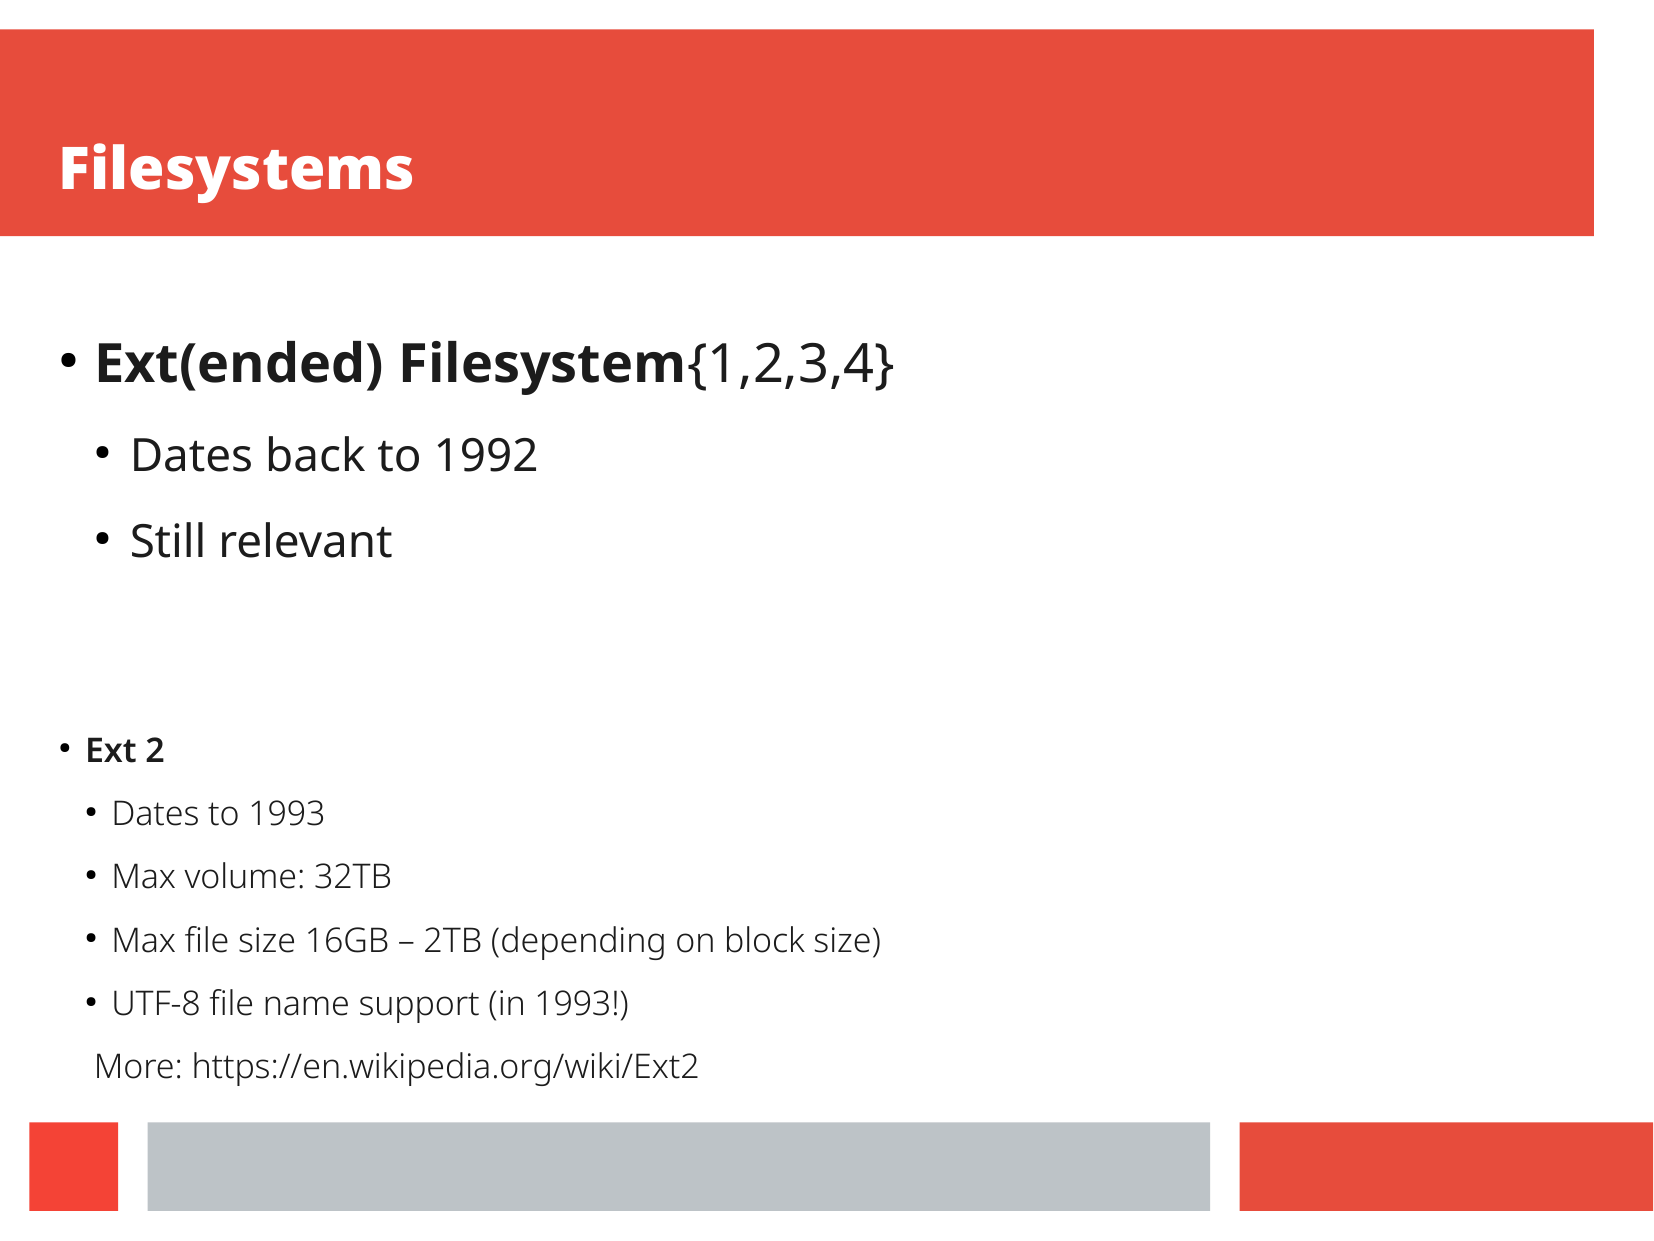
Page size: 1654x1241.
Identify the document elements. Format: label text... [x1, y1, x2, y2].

list Ext 2 Dates to 1993 Max volume: 32TB Max file size 16GB – 2TB (depending on block size) UTF-8 file name support (in 1993!) More: https://en.wikipedia.org/wiki/Ext2 [58, 725, 1565, 1093]
title Filesystems [58, 59, 1594, 207]
list Ext(ended) Filesystem{1,2,3,4} Dates back to 1992 Still relevant [58, 324, 1565, 692]
